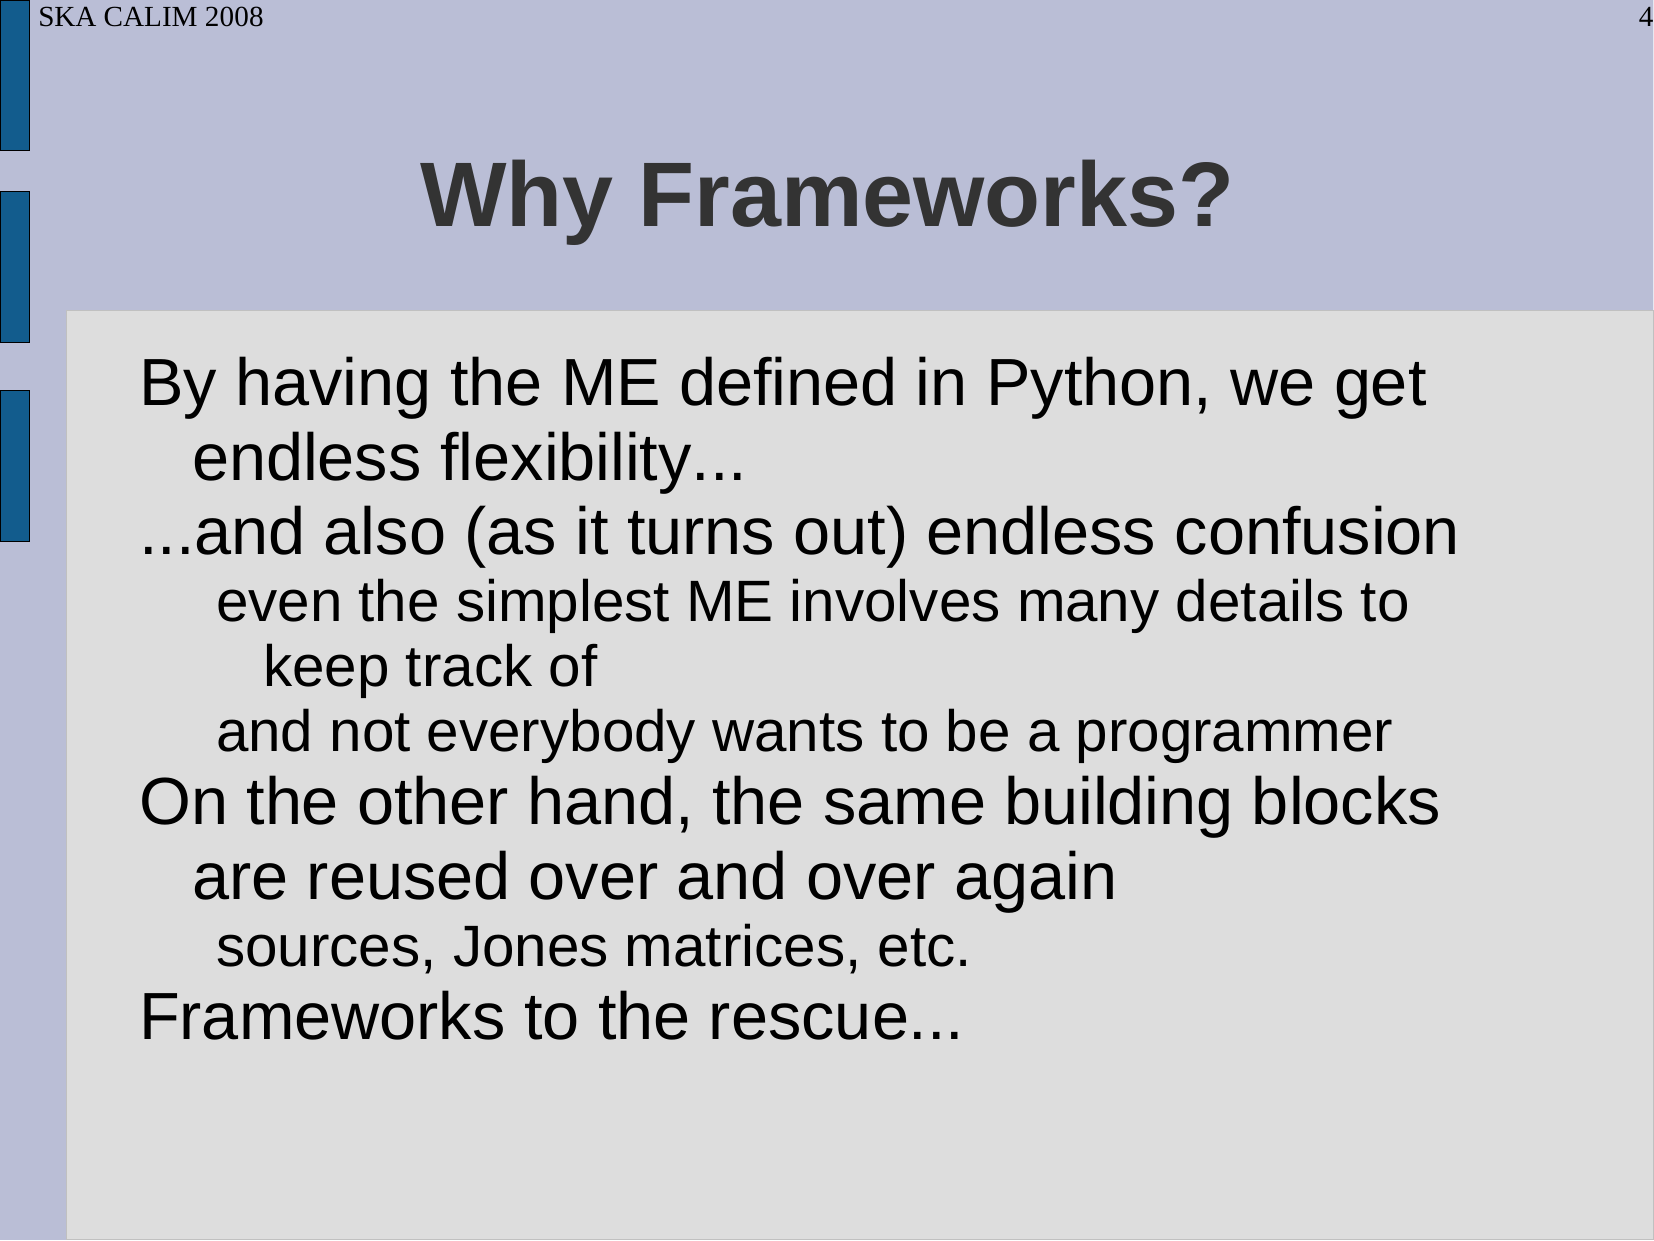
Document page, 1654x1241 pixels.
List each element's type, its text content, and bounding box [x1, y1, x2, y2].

list By having the ME defined in Python, we get endless flexibility... ...and also (as it turns out) endless confusion even the simplest ME involves many details to keep track of and not everybody wants to be a programmer On the other hand, the same building blocks are reused over and over again sources, Jones matrices, etc. Frameworks to the rescue... [121, 344, 1534, 1161]
title Why Frameworks? [121, 91, 1534, 299]
